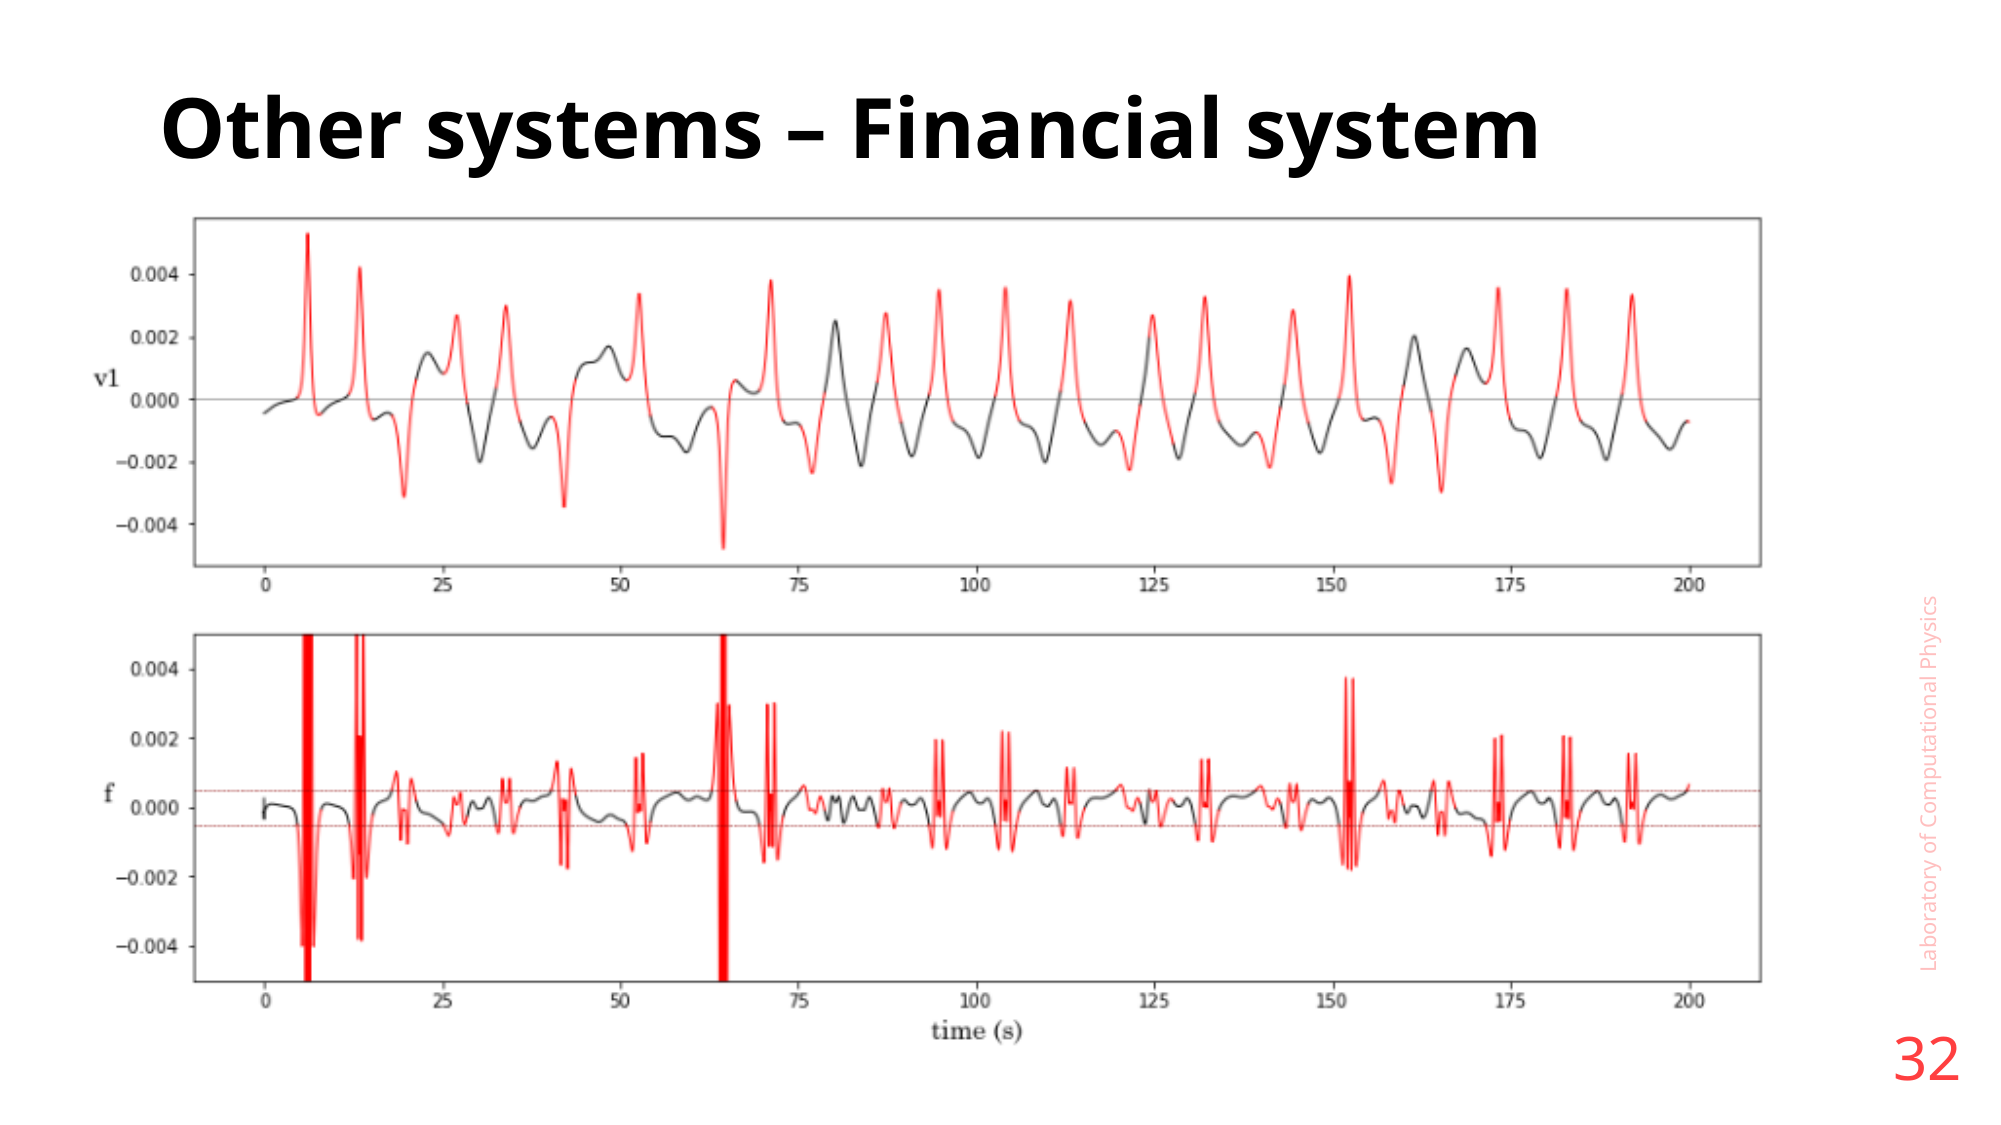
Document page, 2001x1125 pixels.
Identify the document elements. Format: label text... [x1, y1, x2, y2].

footer Laboratory of Computational Physics [1897, 400, 1958, 988]
slide_number 32 [1852, 1012, 2000, 1110]
title Other systems – Financial system [144, 36, 1735, 185]
picture [72, 206, 1784, 1065]
